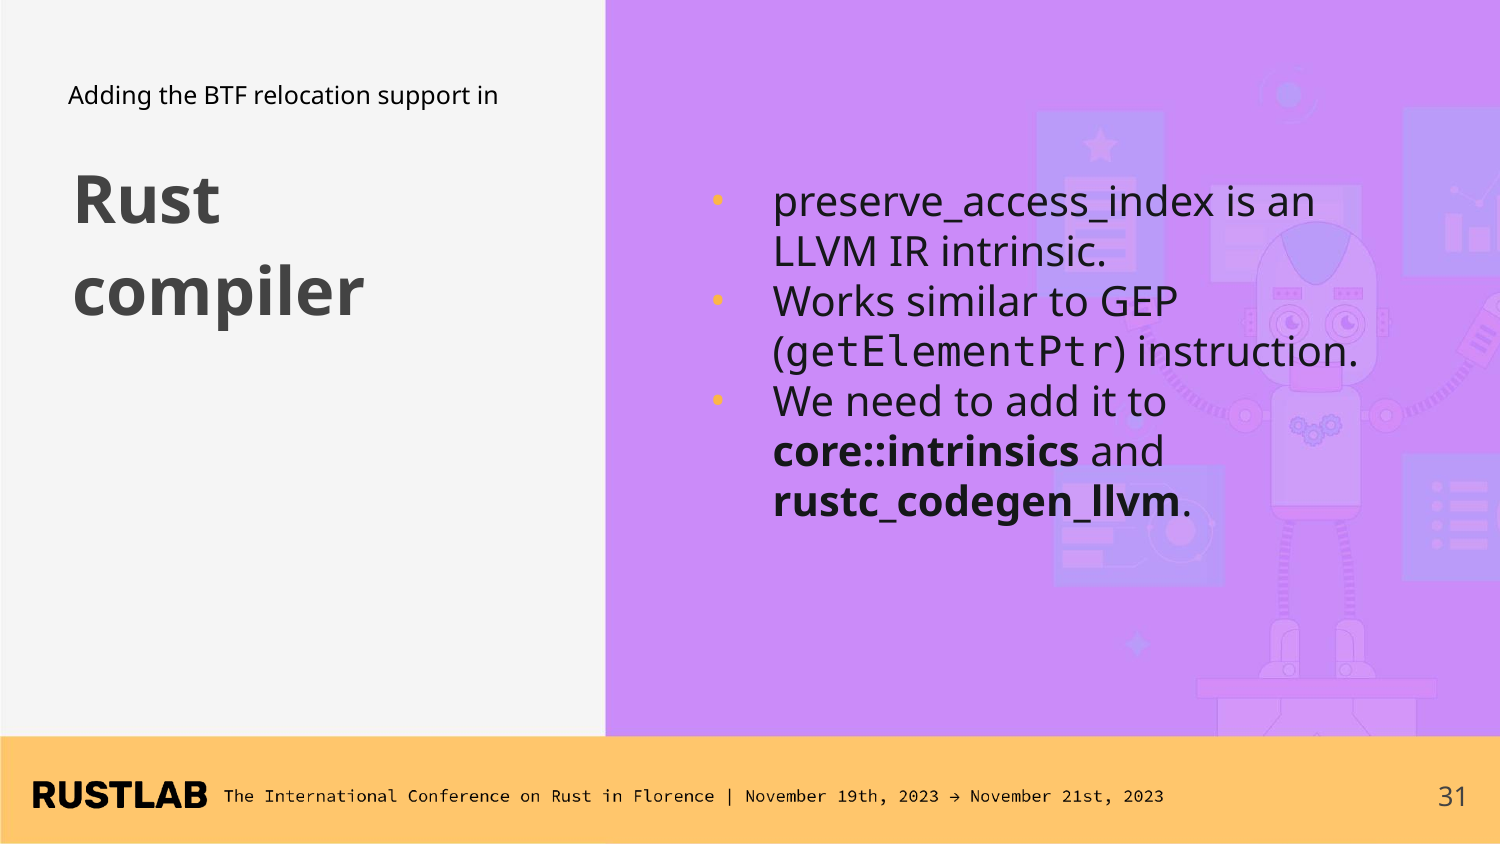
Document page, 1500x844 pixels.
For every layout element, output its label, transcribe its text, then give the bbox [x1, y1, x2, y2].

list preserve_access_index is an LLVM IR intrinsic. Works similar to GEP (getElementPtr) instruction. We need to add it to core::intrinsics and rustc_codegen_llvm. [682, 125, 1405, 624]
text_box Adding the BTF relocation support in [68, 79, 517, 118]
title Rust compiler [57, 129, 506, 336]
picture [0, 0, 1500, 844]
